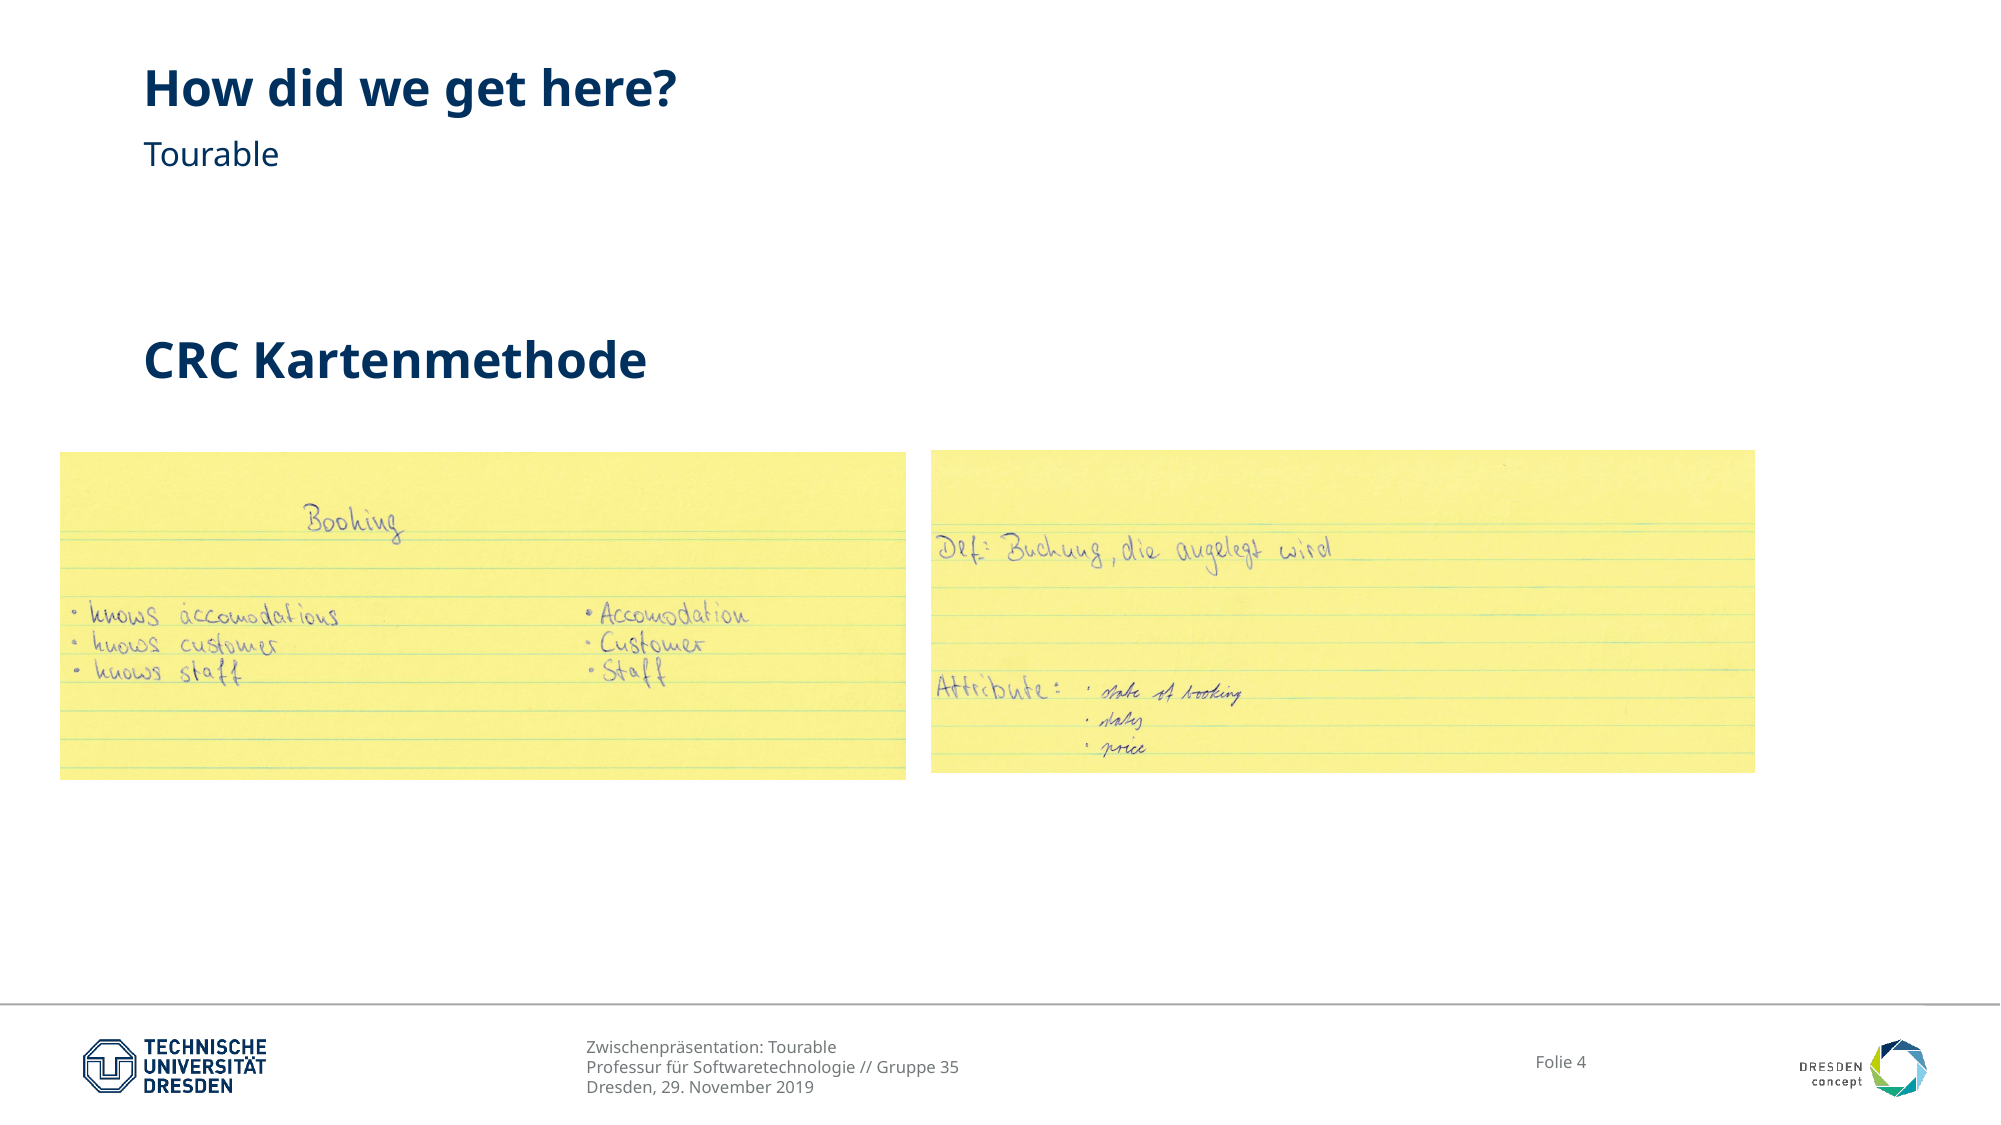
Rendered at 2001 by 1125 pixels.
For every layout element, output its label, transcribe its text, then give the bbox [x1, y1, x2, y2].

picture [60, 452, 906, 781]
picture [1800, 1039, 1927, 1097]
list CRC Kartenmethode [143, 243, 1880, 957]
picture [83, 1039, 266, 1093]
picture [931, 450, 1756, 773]
title How did we get here? Tourable [143, 56, 1880, 169]
